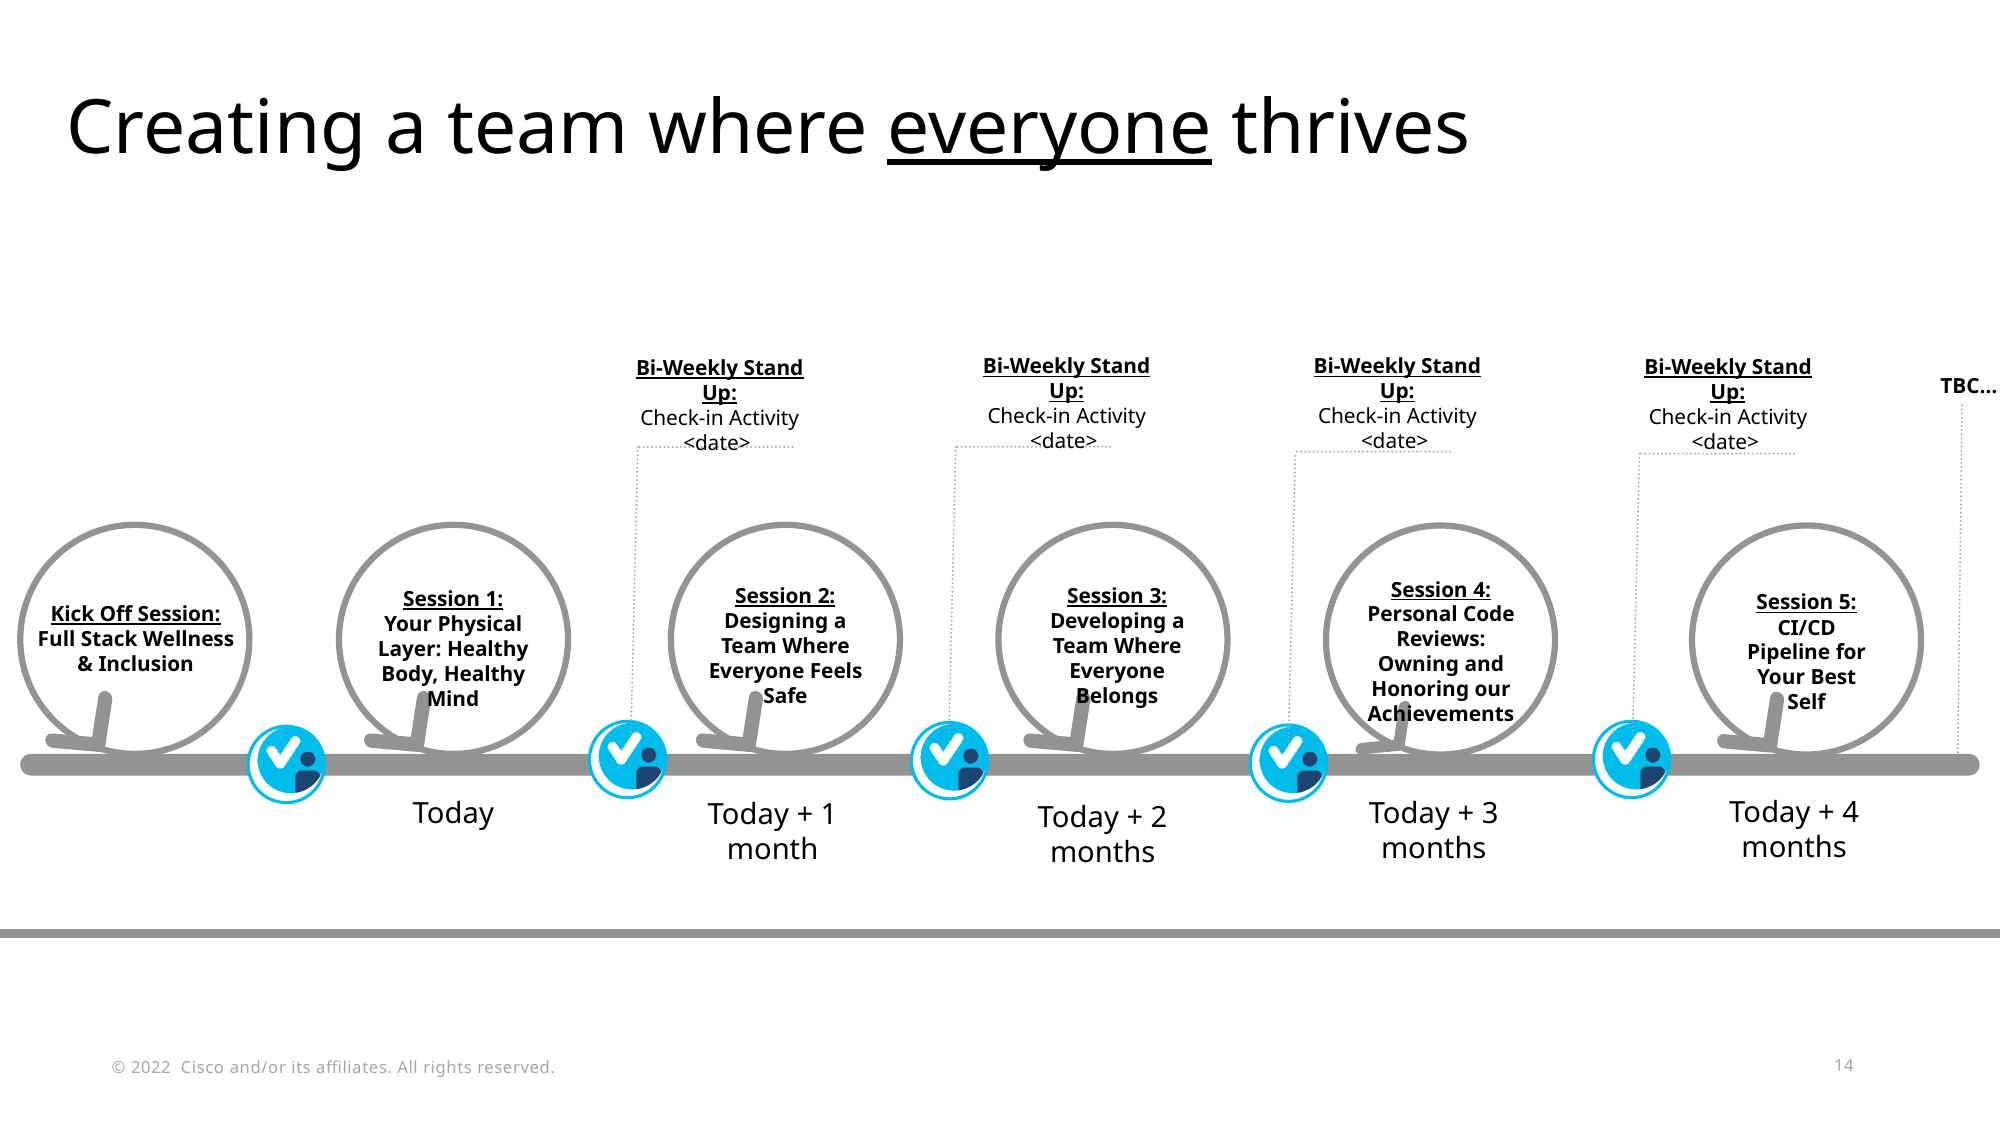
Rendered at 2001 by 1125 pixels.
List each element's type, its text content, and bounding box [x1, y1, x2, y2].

text_box Bi-Weekly Stand Up: Check-in Activity <date> [1619, 346, 1837, 462]
text_box [1023, 716, 1088, 752]
text_box [20, 721, 1980, 803]
text_box Today + 3 months [1350, 787, 1517, 873]
text_box Today [370, 787, 537, 838]
text_box Session 4: Personal Code Reviews: Owning and Honoring our Achievements [1338, 568, 1544, 734]
text_box [45, 691, 113, 752]
text_box [0, 929, 2000, 938]
text_box TBC… [1900, 364, 2000, 405]
text_box Today + 4 months [1711, 785, 1878, 871]
text_box Session 5: CI/CD Pipeline for Your Best Self [1723, 581, 1890, 722]
text_box Session 1: Your Physical Layer: Healthy Body, Healthy Mind [344, 578, 563, 754]
text_box Bi-Weekly Stand Up: Check-in Activity <date> [957, 345, 1176, 461]
text_box [695, 716, 761, 752]
text_box Bi-Weekly Stand Up: Check-in Activity <date> [1288, 345, 1507, 461]
text_box Session 2: Designing a Team Where Everyone Feels Safe [685, 575, 885, 716]
text_box Kick Off Session: Full Stack Wellness & Inclusion [21, 593, 251, 684]
title Creating a team where everyone thrives [51, 51, 1878, 212]
text_box Today + 1 month [689, 788, 856, 909]
text_box Session 3: Developing a Team Where Everyone Belongs [1014, 575, 1221, 716]
text_box Bi-Weekly Stand Up: Check-in Activity <date> [610, 347, 829, 463]
text_box Today + 2 months [1019, 790, 1186, 876]
